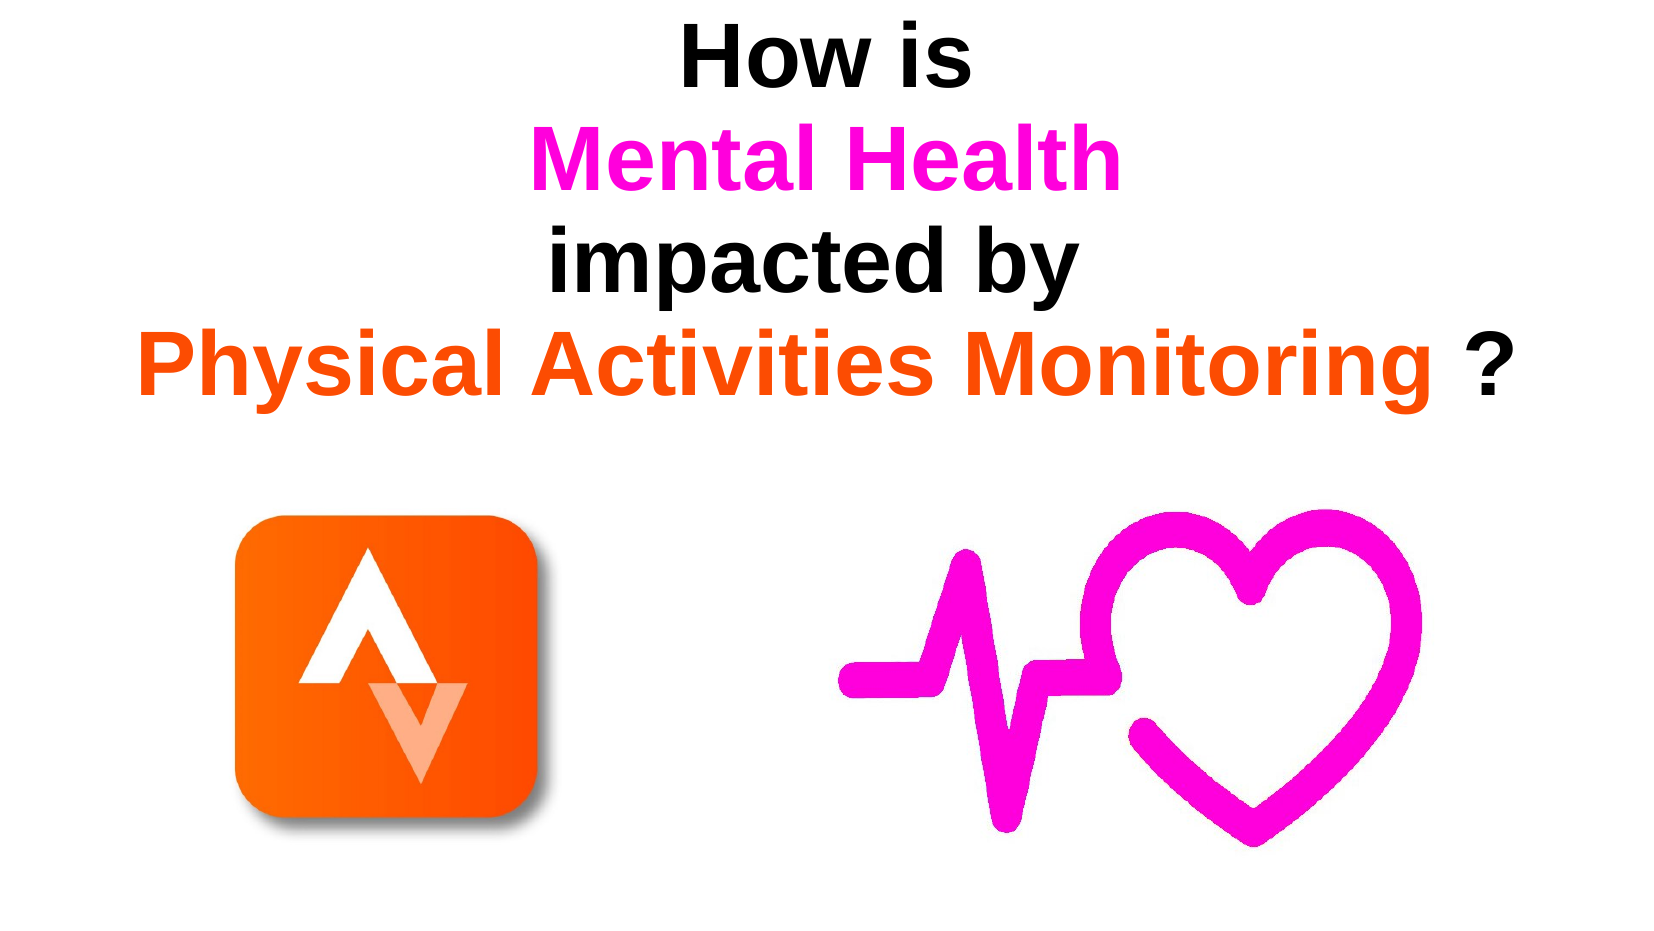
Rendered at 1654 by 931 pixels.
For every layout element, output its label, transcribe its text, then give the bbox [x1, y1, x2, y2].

picture [220, 499, 594, 850]
title How is Mental Health impacted by Physical Activities Monitoring ? [0, 0, 1654, 195]
picture [815, 479, 1445, 869]
title [0, 195, 1654, 466]
